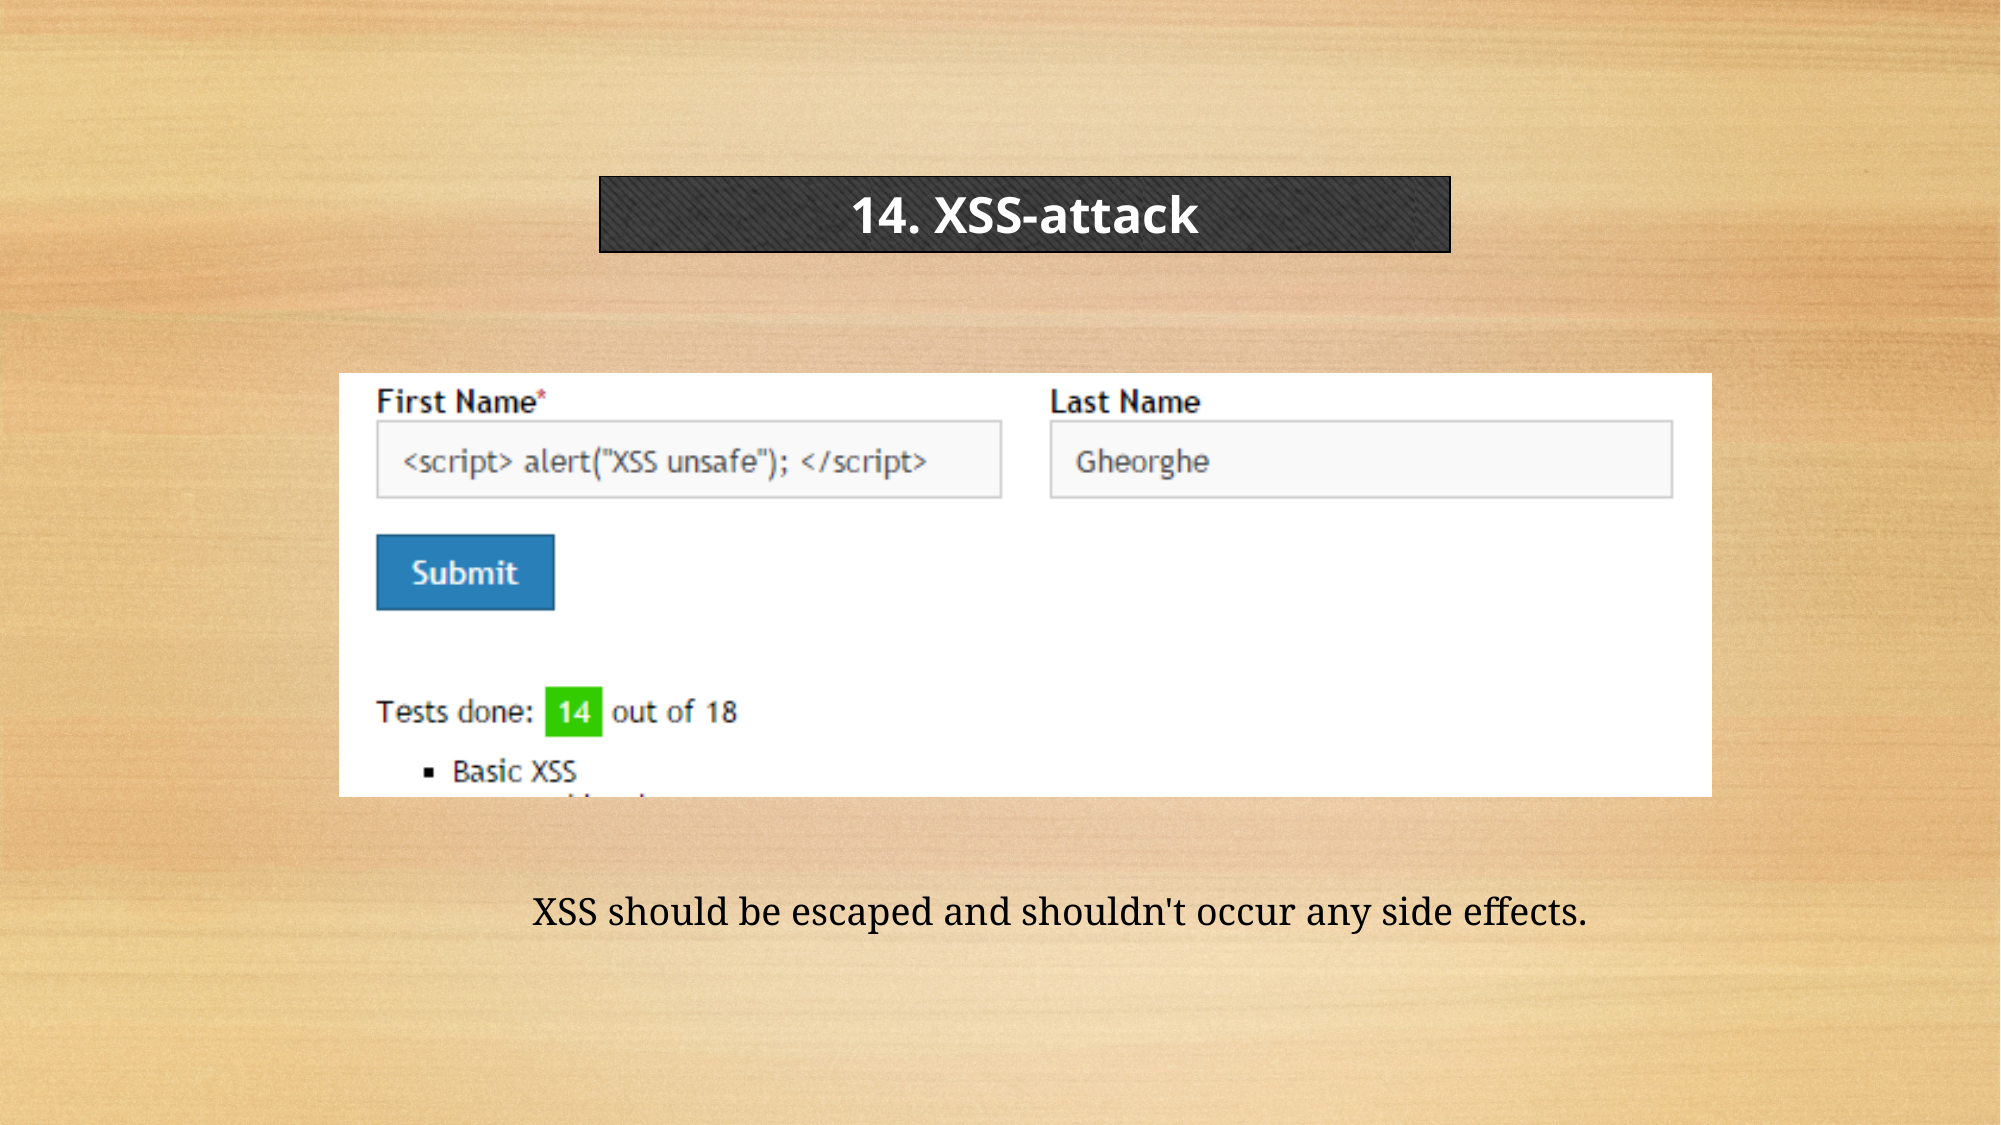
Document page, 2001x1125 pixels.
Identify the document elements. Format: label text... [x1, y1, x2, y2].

picture [339, 373, 1712, 797]
text_box 14. XSS-attack [600, 176, 1451, 253]
text_box XSS should be escaped and shouldn't occur any side effects. [275, 880, 1847, 941]
